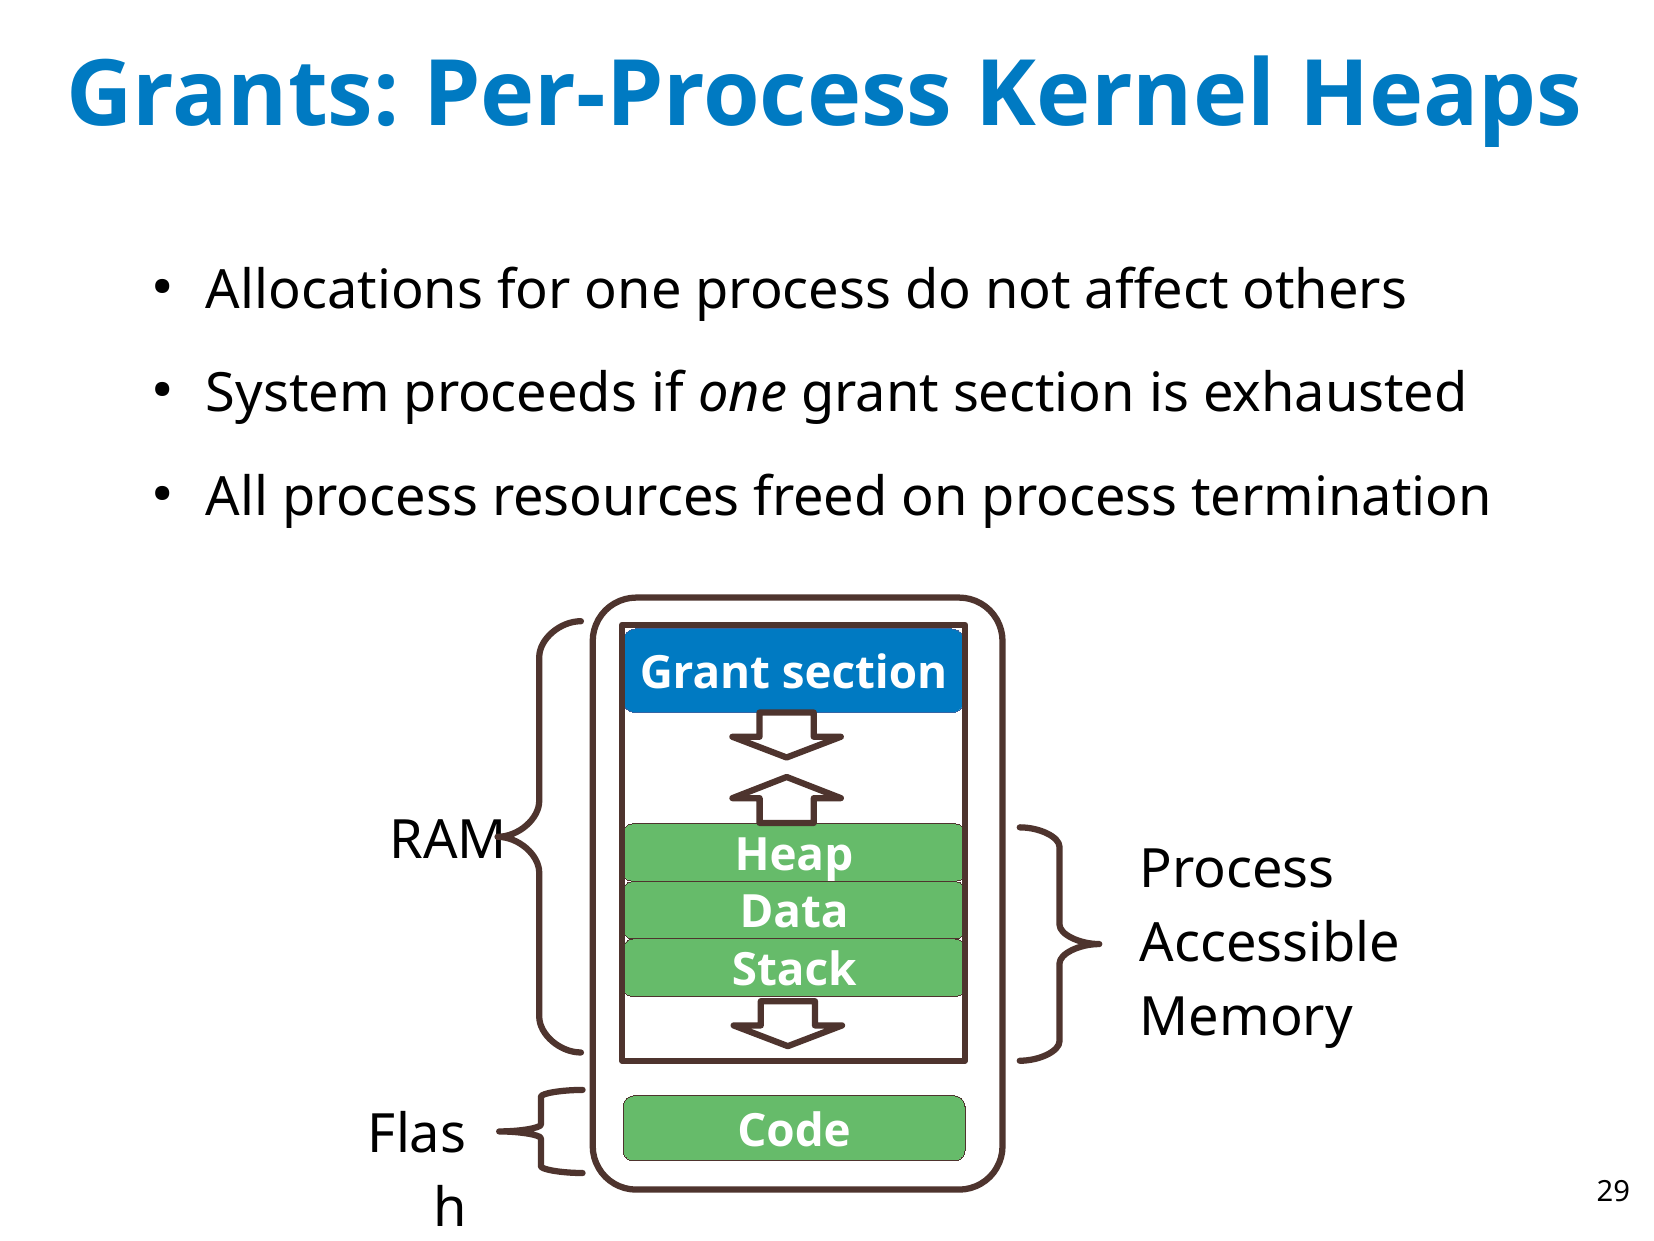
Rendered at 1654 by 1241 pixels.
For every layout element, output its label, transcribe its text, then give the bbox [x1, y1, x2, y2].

text_box Heap [834, 850, 844, 865]
text_box Process Accessible Memory [1125, 825, 1594, 1056]
text_box Grants: Per-Process Kernel Heaps [0, 0, 1651, 181]
text_box Stack [625, 938, 962, 997]
text_box Data [625, 881, 962, 939]
text_box Grant section [625, 628, 962, 713]
text_box Flash [353, 1087, 507, 1171]
text_box RAM [375, 793, 505, 877]
list Allocations for one process do not affect others System proceeds if one grant section is exhausted All process resources freed on process termination [134, 187, 1500, 594]
text_box Code [623, 1095, 966, 1161]
text_box Heap [625, 823, 962, 881]
